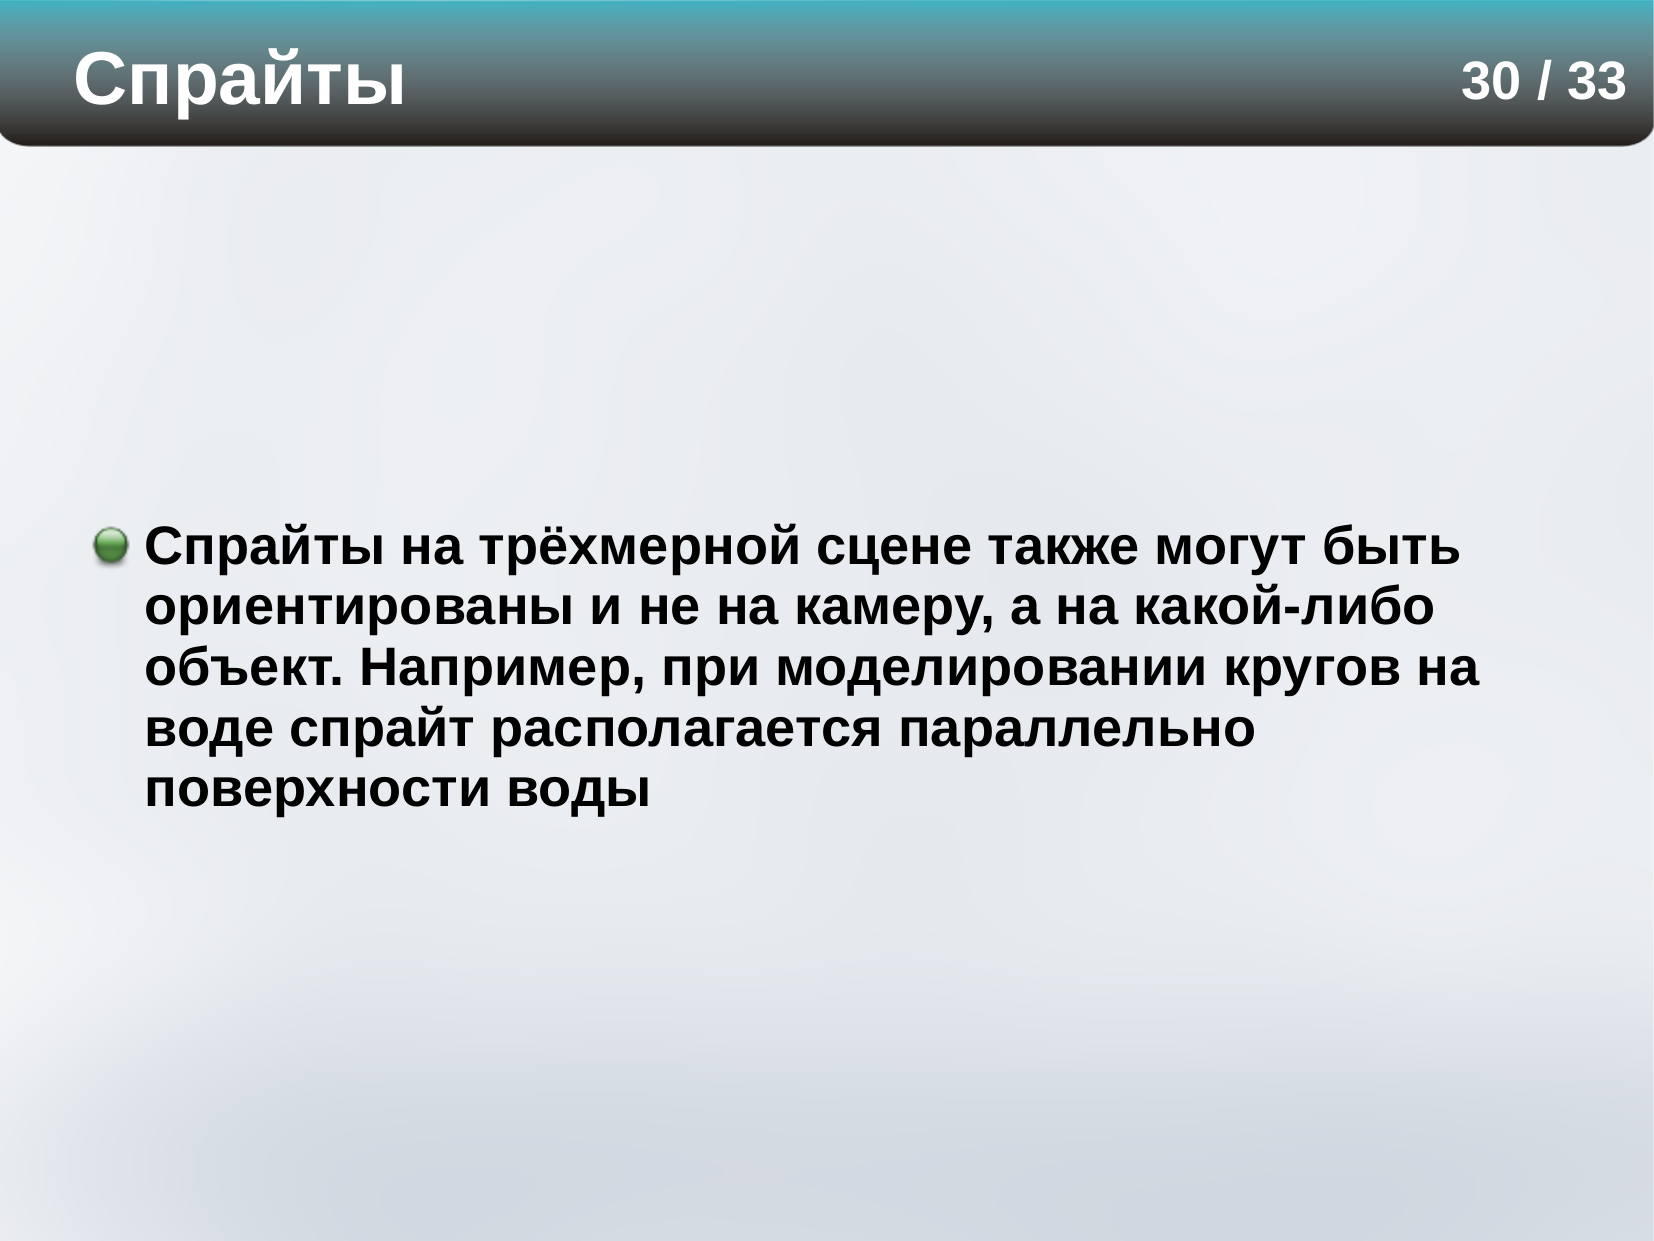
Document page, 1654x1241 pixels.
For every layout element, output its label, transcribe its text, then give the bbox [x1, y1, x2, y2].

text_box Спрайты на трёхмерной сцене также могут быть ориентированы и не на камеру, а на какой-либо объект. Например, при моделировании кругов на воде спрайт располагается параллельно поверхности воды [70, 508, 1595, 826]
picture [0, 0, 1654, 1241]
text_box Спрайты [59, 29, 1359, 129]
text_box <number> / 33 [1446, 42, 1654, 179]
